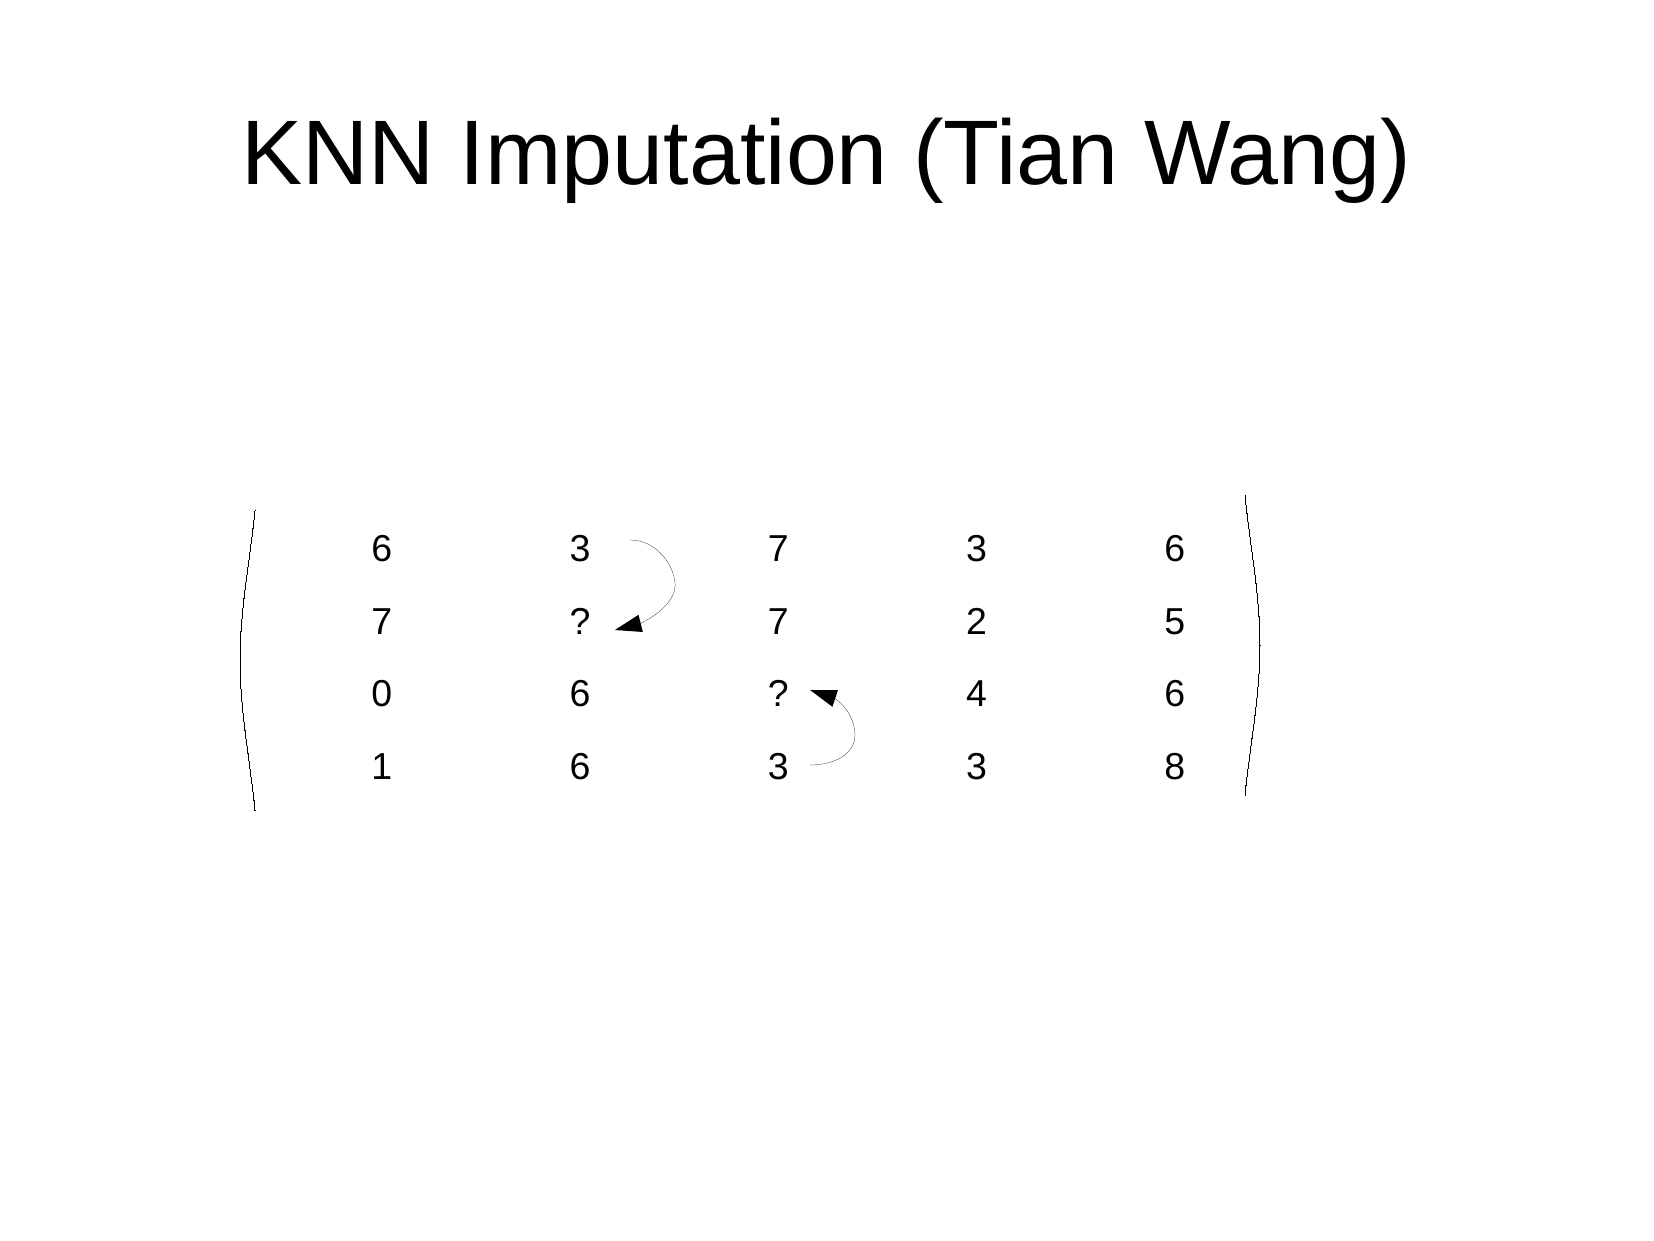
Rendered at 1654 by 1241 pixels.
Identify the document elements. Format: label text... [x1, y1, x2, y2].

table_header 3 [878, 521, 1075, 592]
table_cell ? [680, 666, 877, 737]
table_cell 0 [284, 666, 481, 737]
table_cell 4 [878, 666, 1075, 737]
title KNN Imputation (Tian Wang) [82, 49, 1571, 257]
table_header 6 [1076, 521, 1274, 592]
table_cell 8 [1076, 738, 1274, 810]
table_cell 6 [1076, 666, 1274, 737]
table_cell 3 [878, 738, 1075, 810]
table_cell 6 [482, 666, 679, 737]
table_cell 5 [1076, 593, 1274, 665]
table_cell 1 [284, 738, 481, 810]
table_header 3 [482, 521, 679, 592]
table_cell 6 [482, 738, 679, 810]
table_header 6 [284, 521, 481, 592]
table_cell 2 [878, 593, 1075, 665]
table_header 7 [680, 521, 877, 592]
table_cell 7 [284, 593, 481, 665]
table_cell 3 [680, 738, 877, 810]
table_cell 7 [680, 593, 877, 665]
table_cell ? [482, 593, 679, 665]
